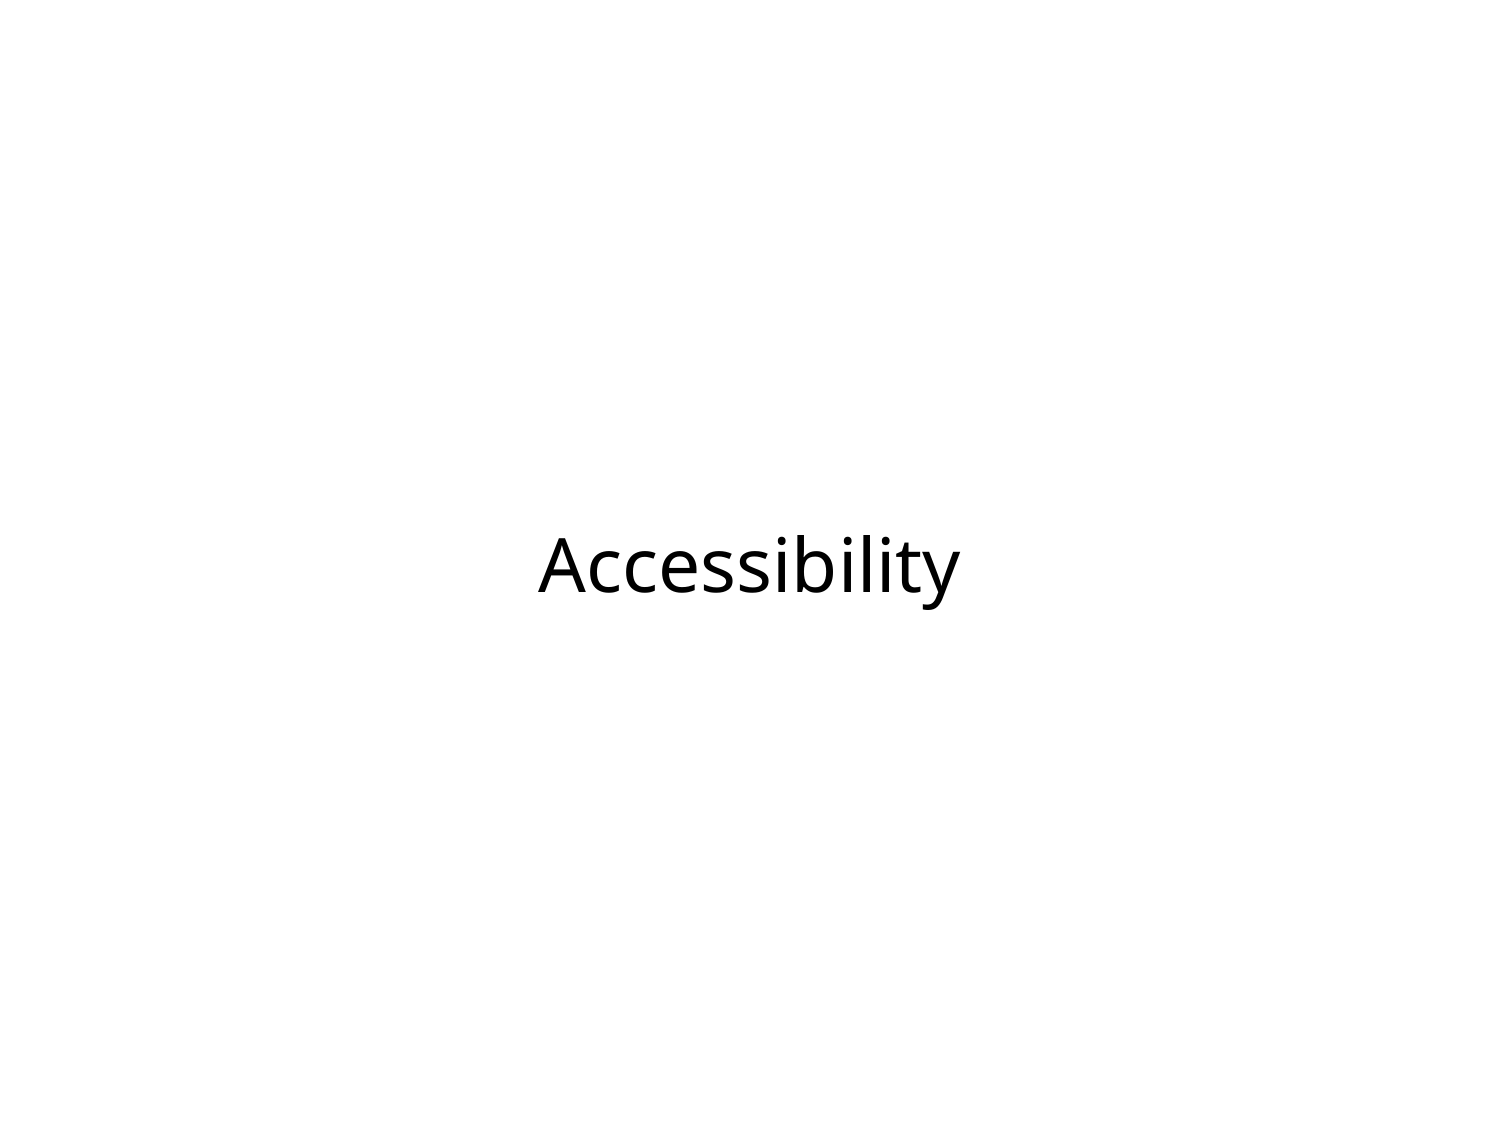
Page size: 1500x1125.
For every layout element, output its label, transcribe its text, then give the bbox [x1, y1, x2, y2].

title Accessibility [51, 470, 1449, 655]
